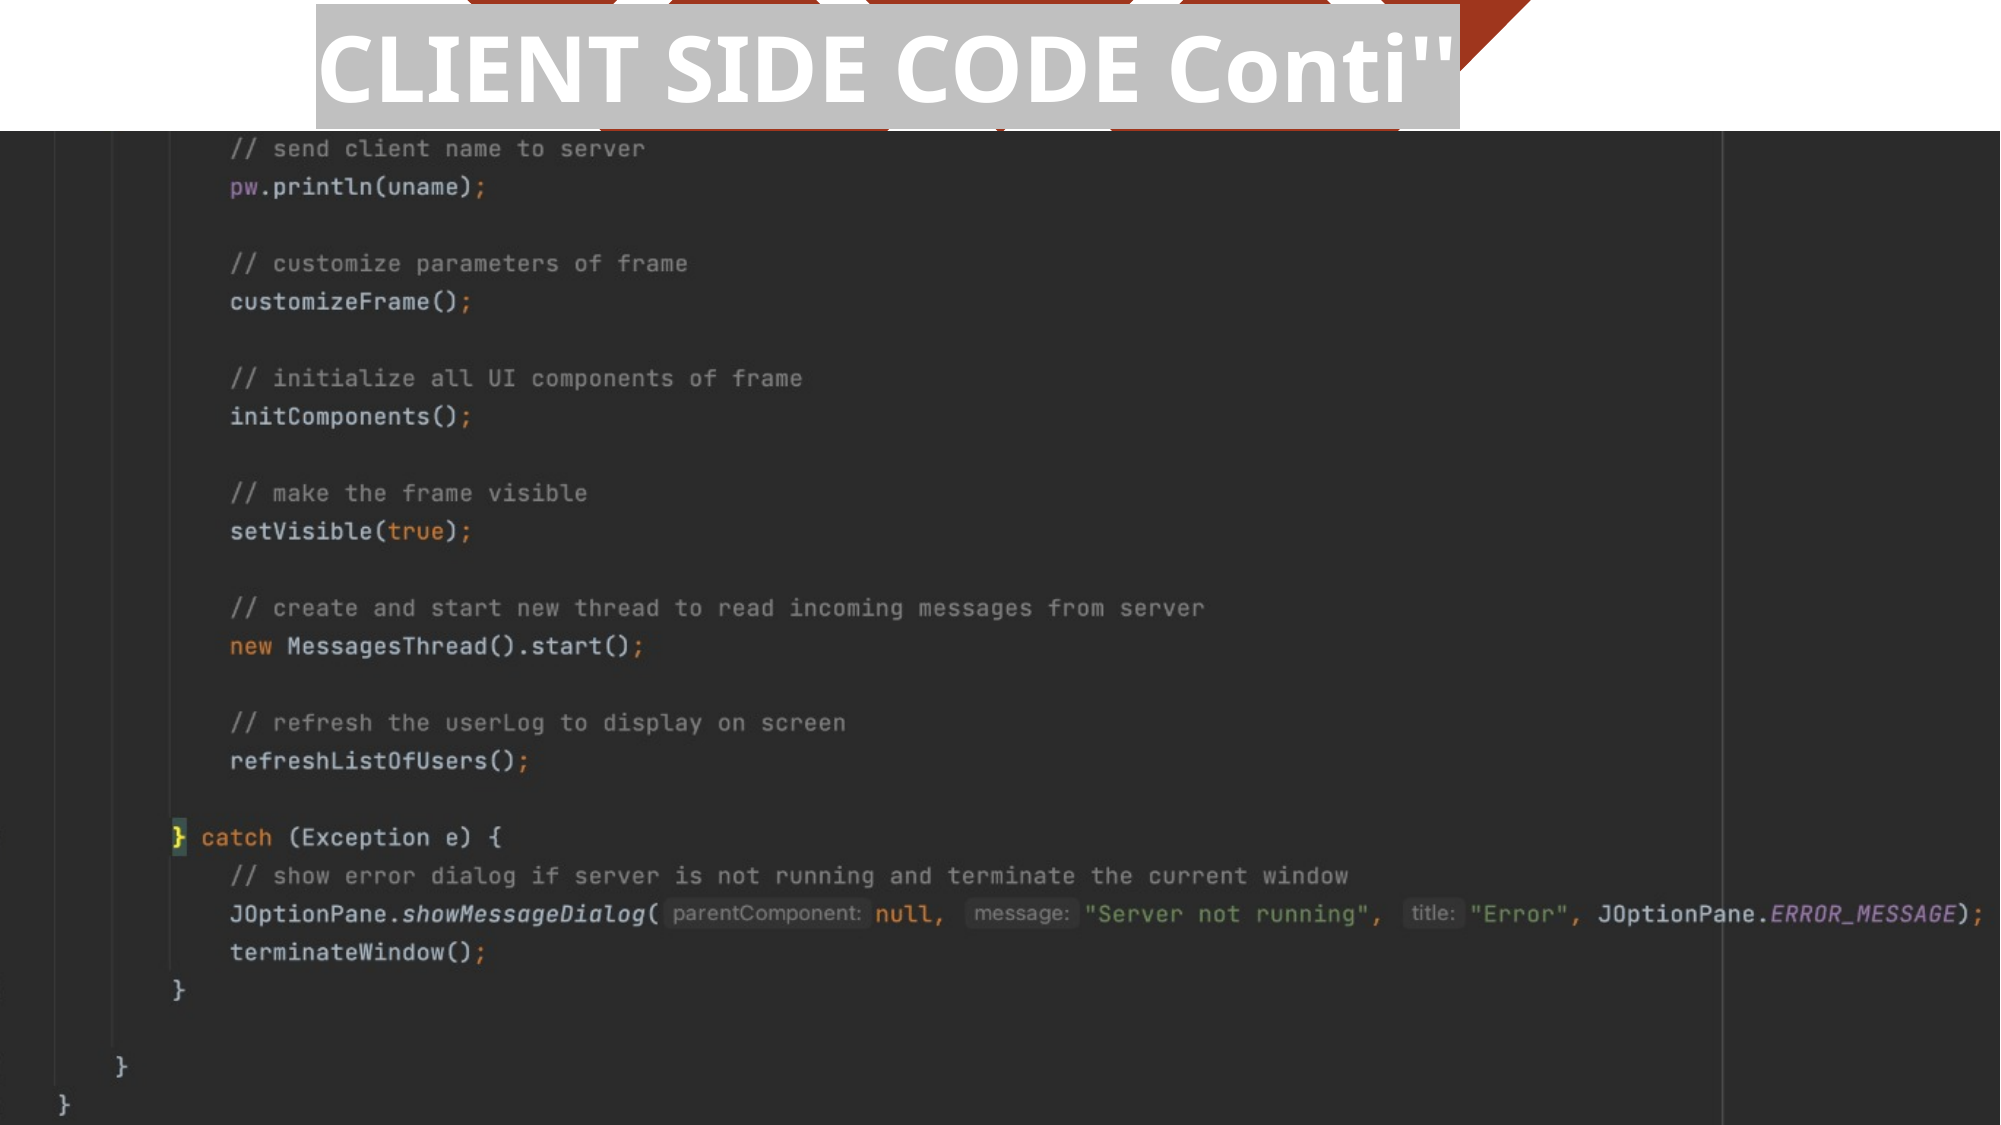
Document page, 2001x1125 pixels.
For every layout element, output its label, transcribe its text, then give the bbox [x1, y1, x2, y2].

picture [0, 131, 2000, 1125]
title CLIENT SIDE CODE Conti'' [27, 0, 1749, 131]
